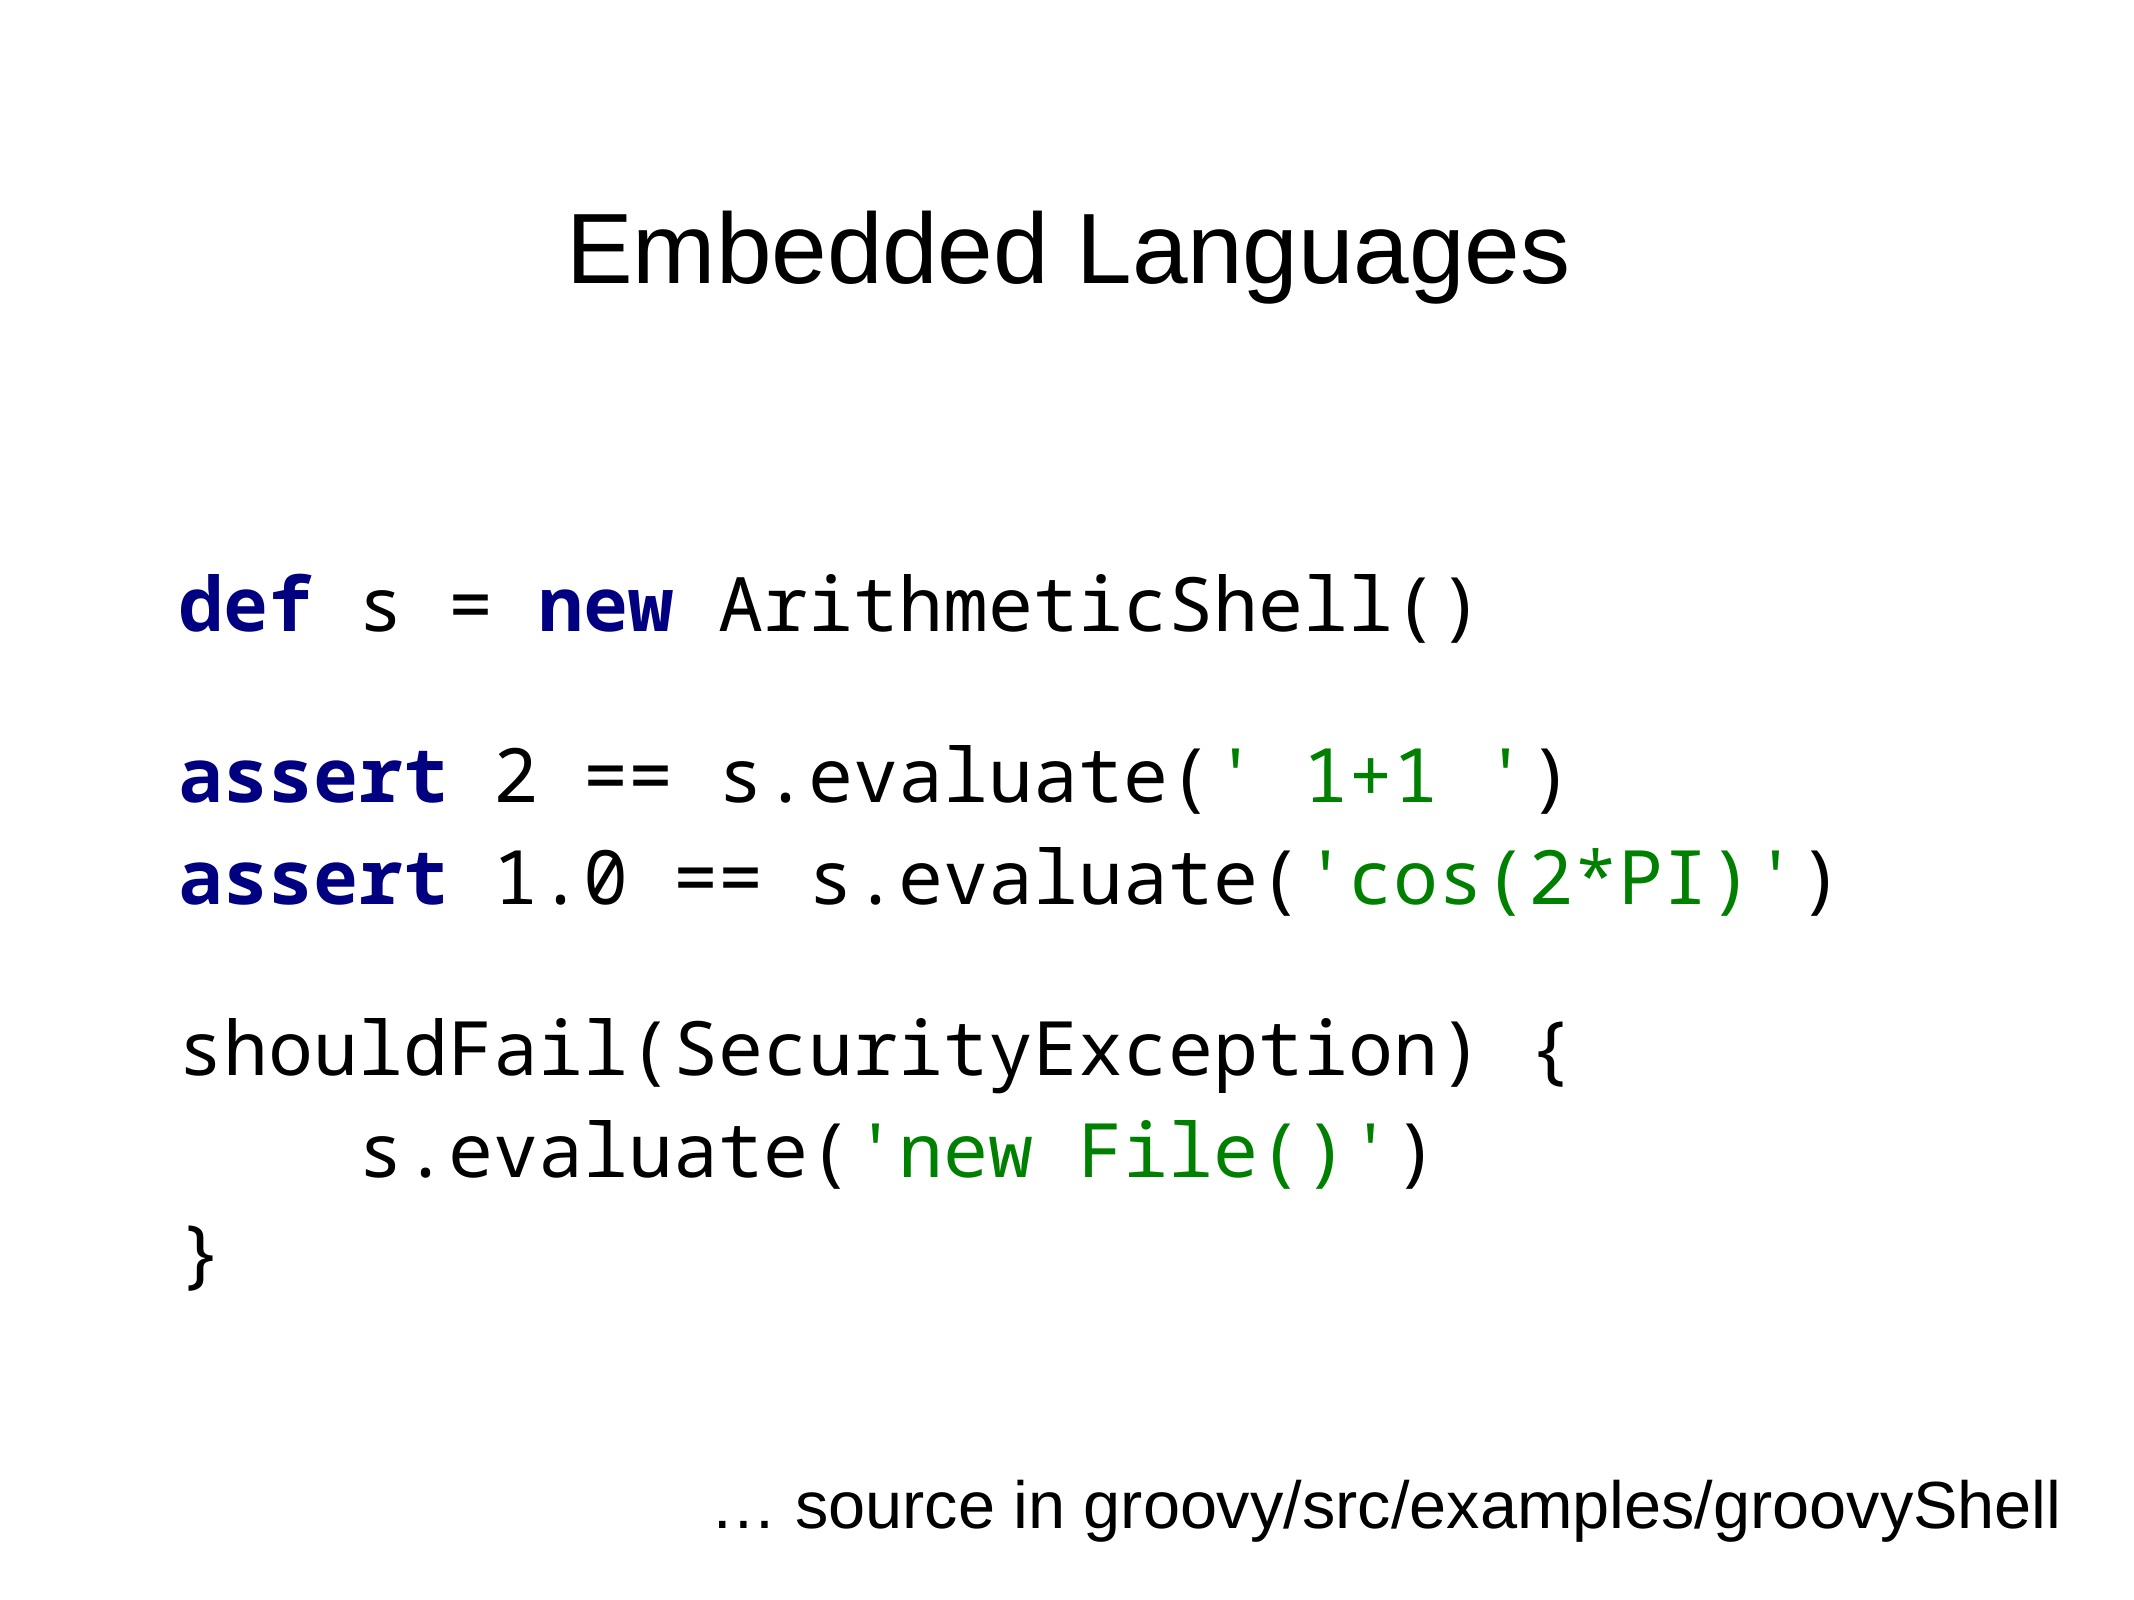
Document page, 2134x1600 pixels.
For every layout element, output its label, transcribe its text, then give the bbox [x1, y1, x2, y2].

title Embedded Languages [62, 193, 2075, 305]
title … source in groovy/src/examples/groovyShell [50, 1459, 2063, 1552]
subtitle def s = new ArithmeticShell() assert 2 == s.evaluate(' 1+1 ') assert 1.0 == s.evaluate('cos(2*PI)') shouldFail(SecurityException) { s.evaluate('new File()') } [178, 371, 1955, 1414]
